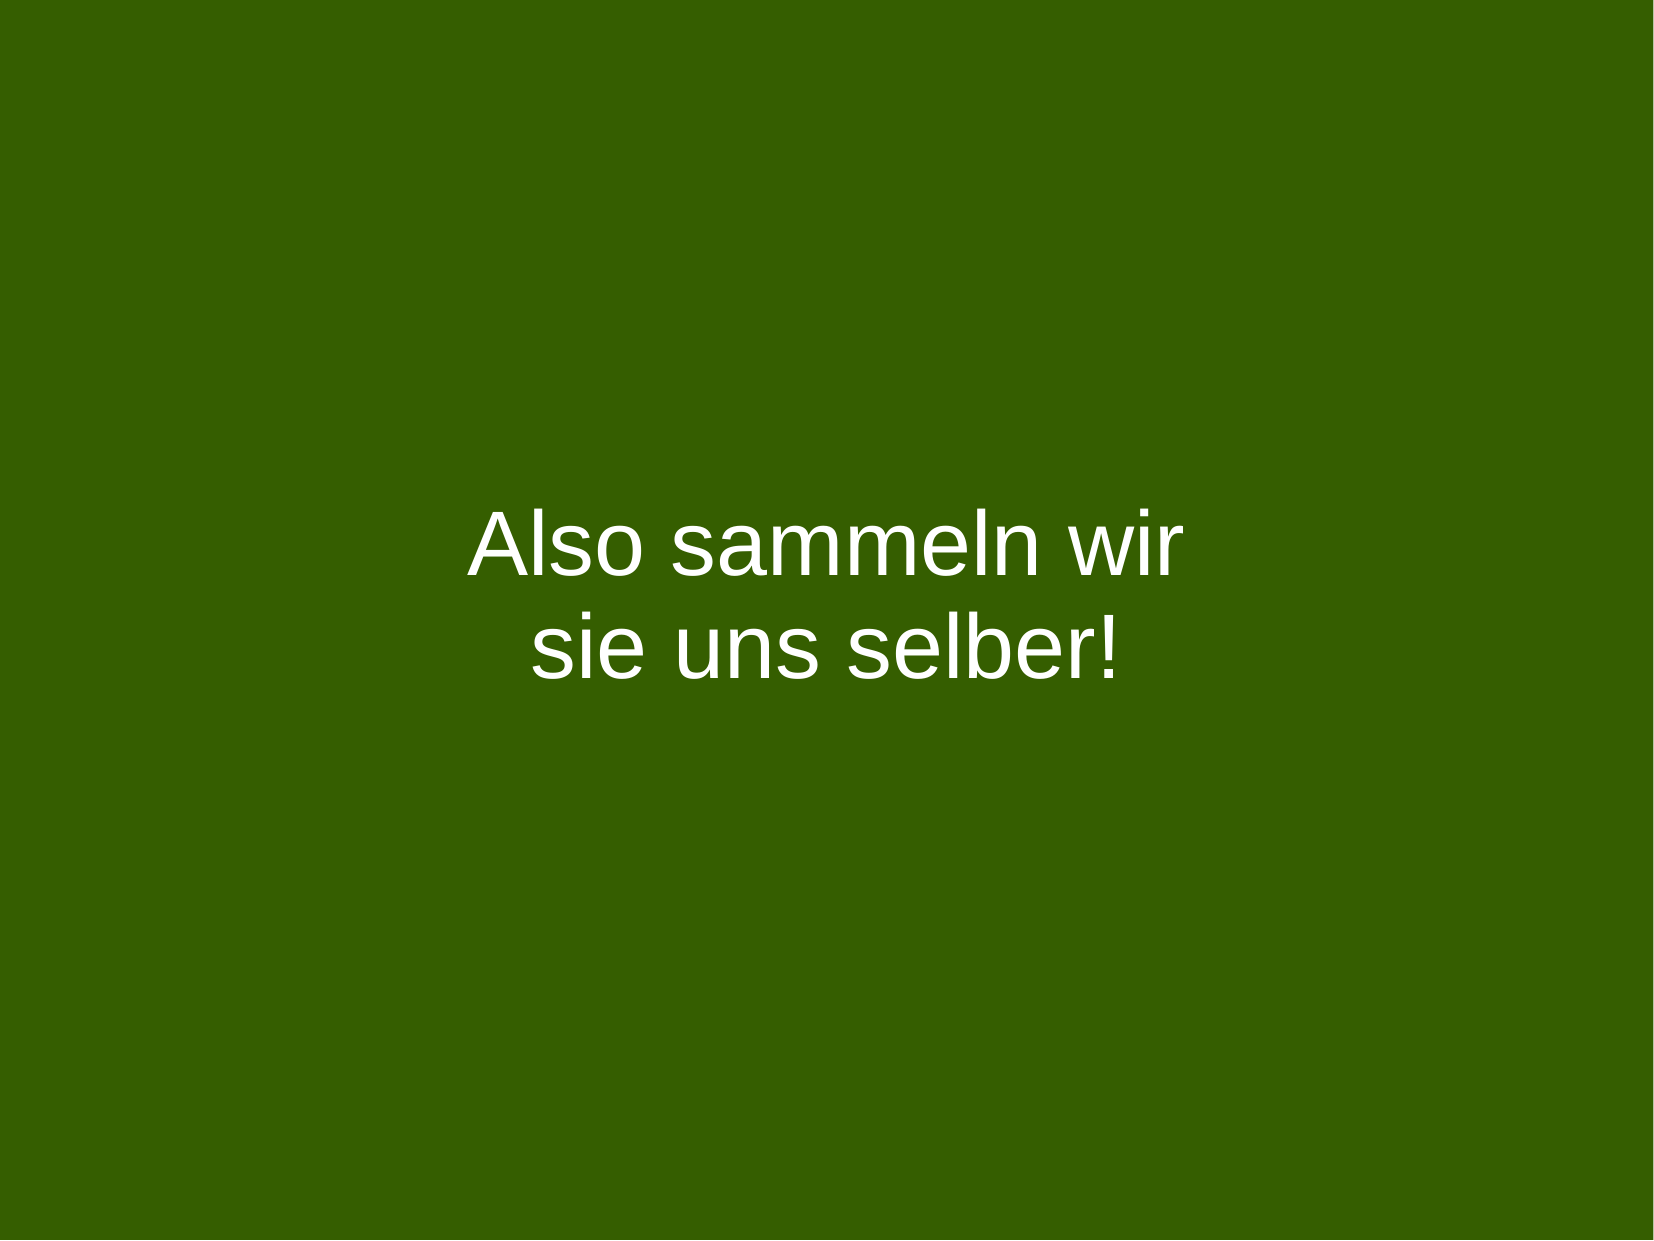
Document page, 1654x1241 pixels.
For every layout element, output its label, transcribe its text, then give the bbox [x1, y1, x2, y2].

title Also sammeln wir sie uns selber! [82, 39, 1571, 1152]
